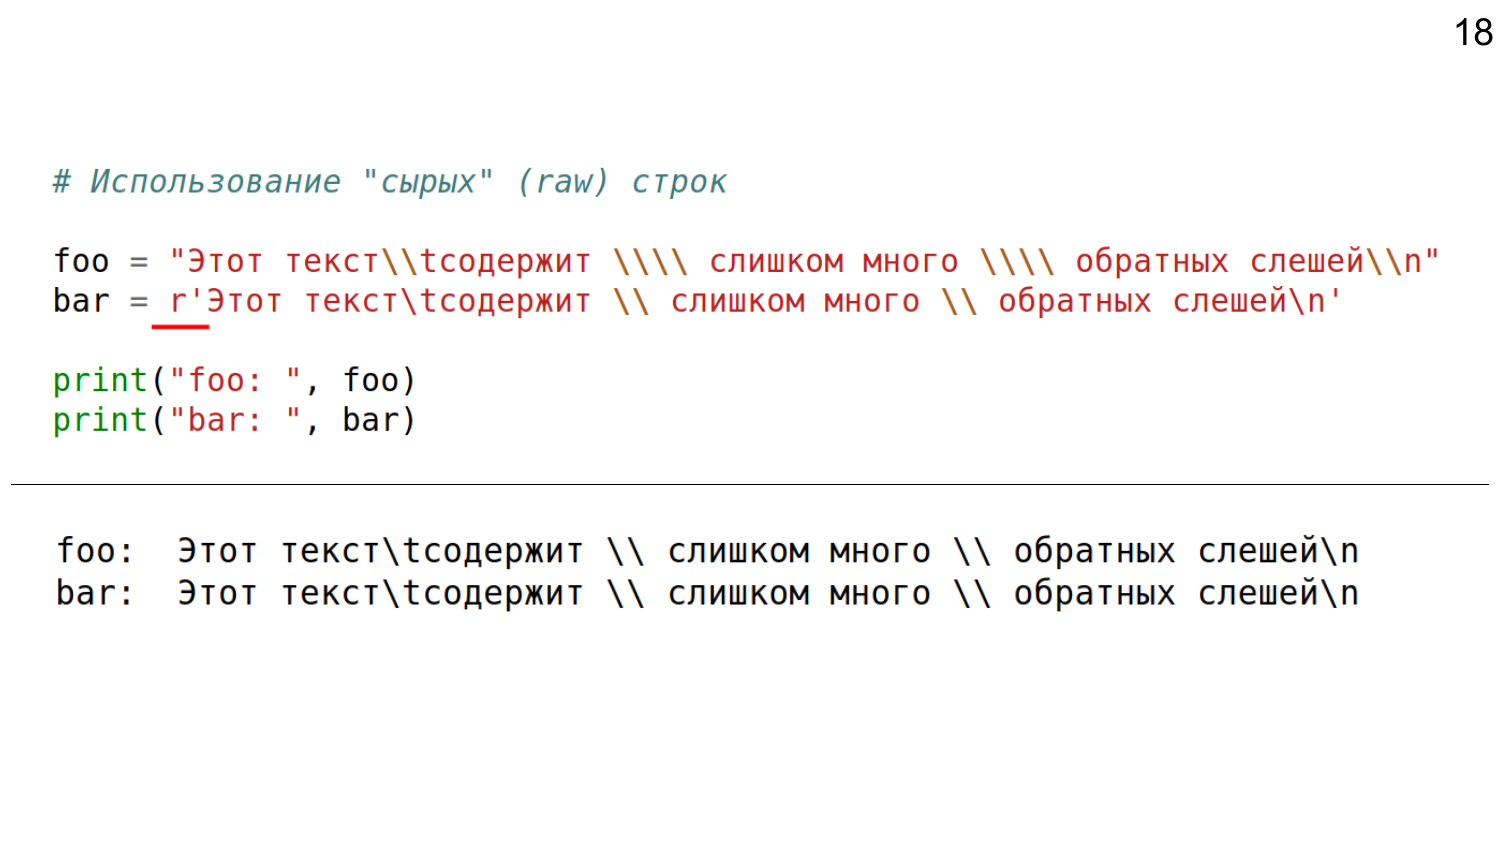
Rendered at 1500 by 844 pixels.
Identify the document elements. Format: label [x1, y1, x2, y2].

picture [47, 155, 1459, 448]
picture [47, 527, 1370, 624]
